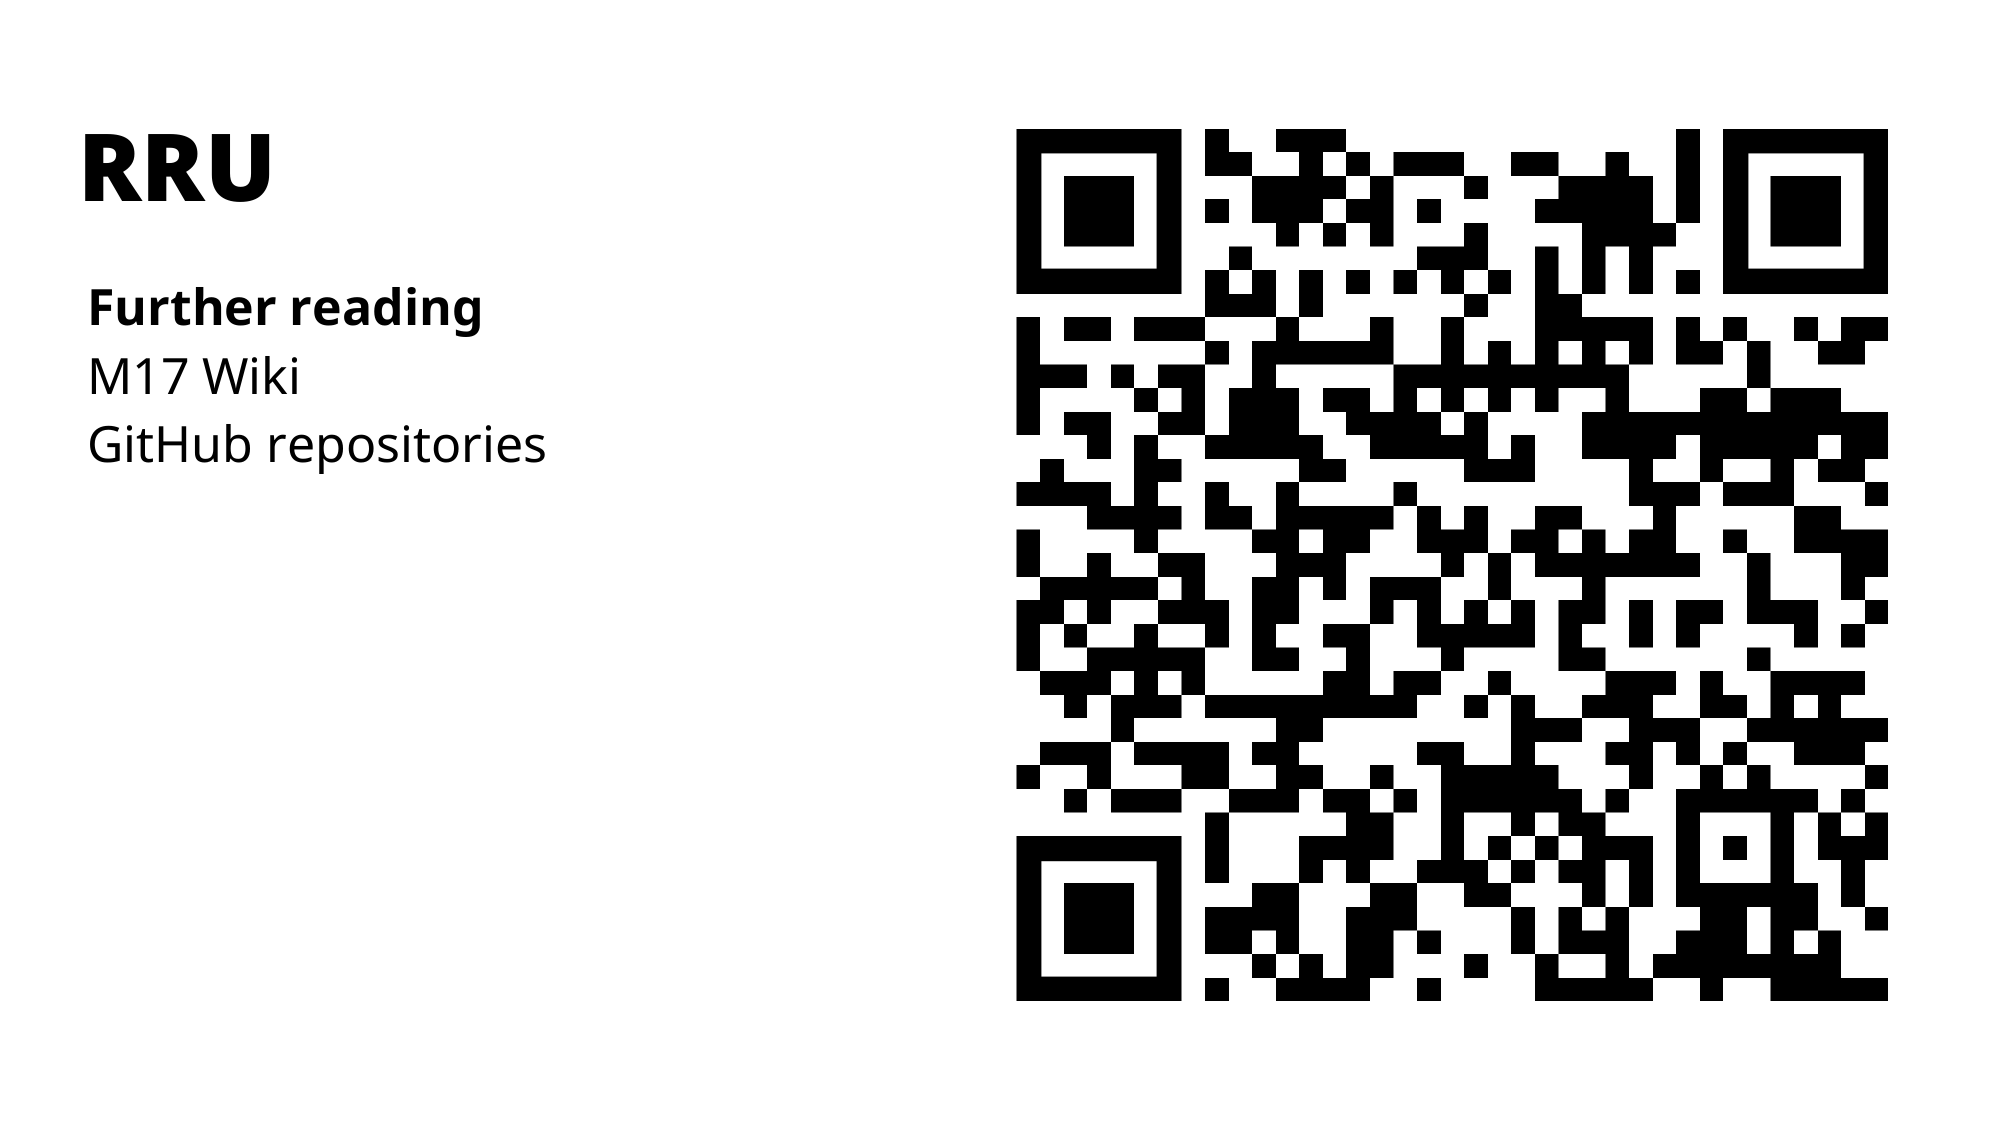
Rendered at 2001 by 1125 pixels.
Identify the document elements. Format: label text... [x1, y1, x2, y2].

text_box Further reading M17 Wiki GitHub repositories [87, 272, 1891, 1066]
picture [969, 81, 1935, 1048]
text_box RRU [78, 101, 969, 234]
